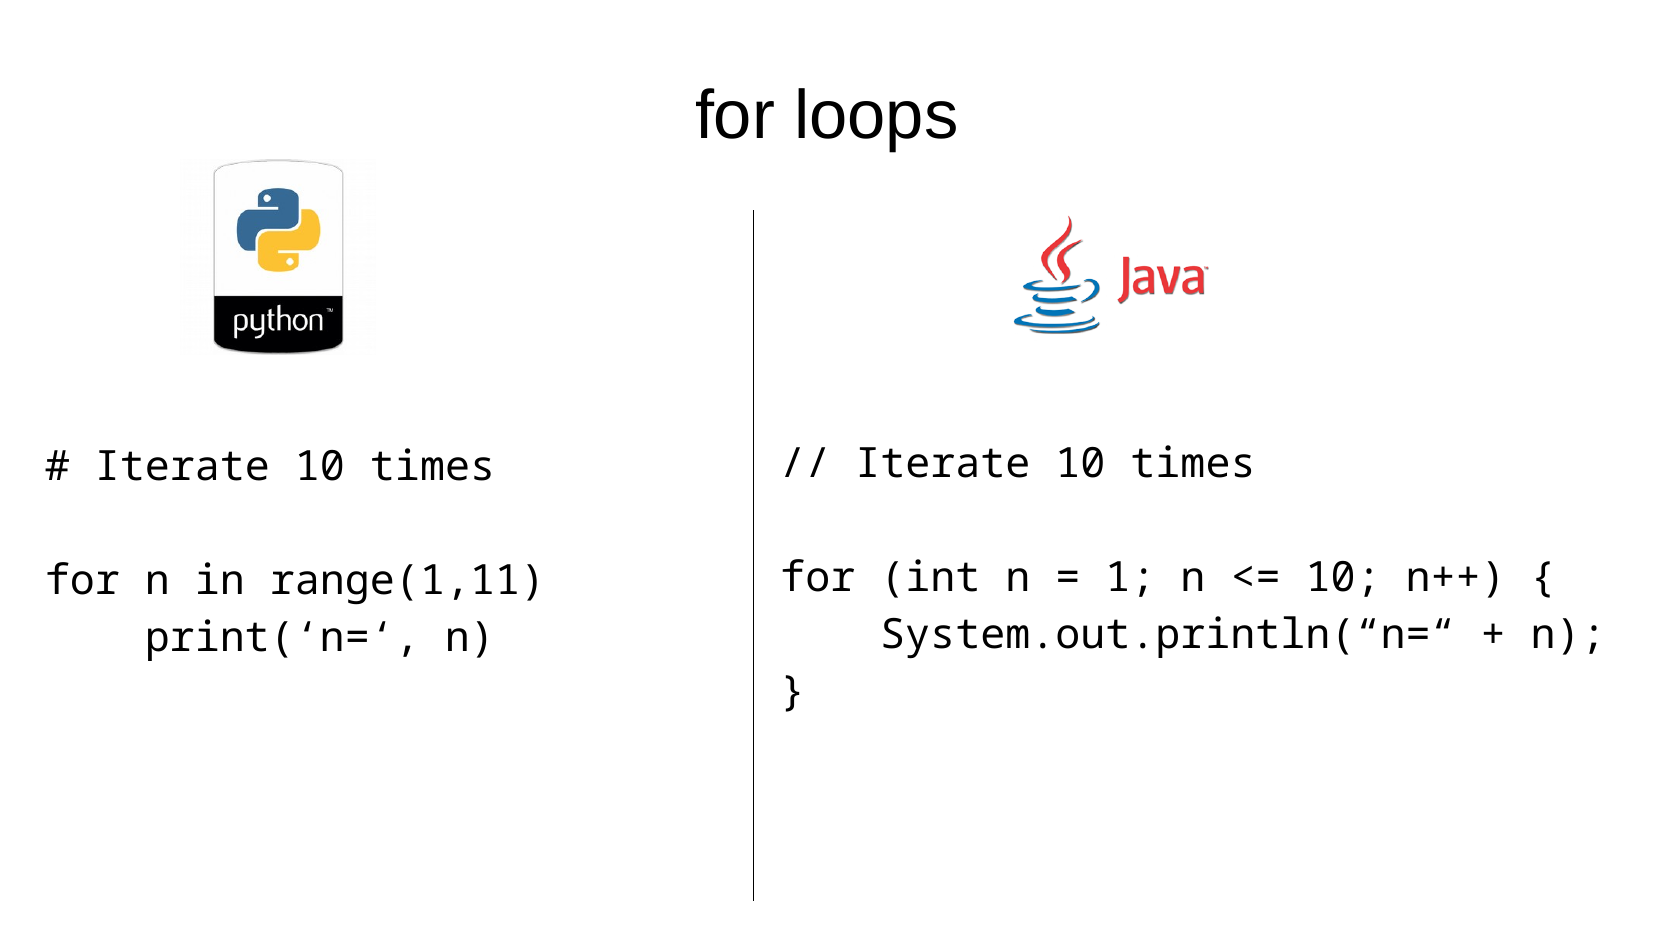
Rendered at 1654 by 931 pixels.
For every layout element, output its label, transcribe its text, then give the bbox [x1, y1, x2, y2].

text_box # Iterate 10 times for n in range(1,11) print(‘n=‘, n) [754, 428, 765, 638]
text_box // Iterate 10 times for (int n = 1; n <= 10; n++) { System.out.println(“n=“ + n); } [765, 425, 1654, 683]
picture [1005, 204, 1216, 346]
picture [180, 159, 376, 356]
title for loops [82, 37, 1571, 193]
text_box # Iterate 10 times for n in range(1,11) print(‘n=‘, n) [30, 428, 753, 638]
